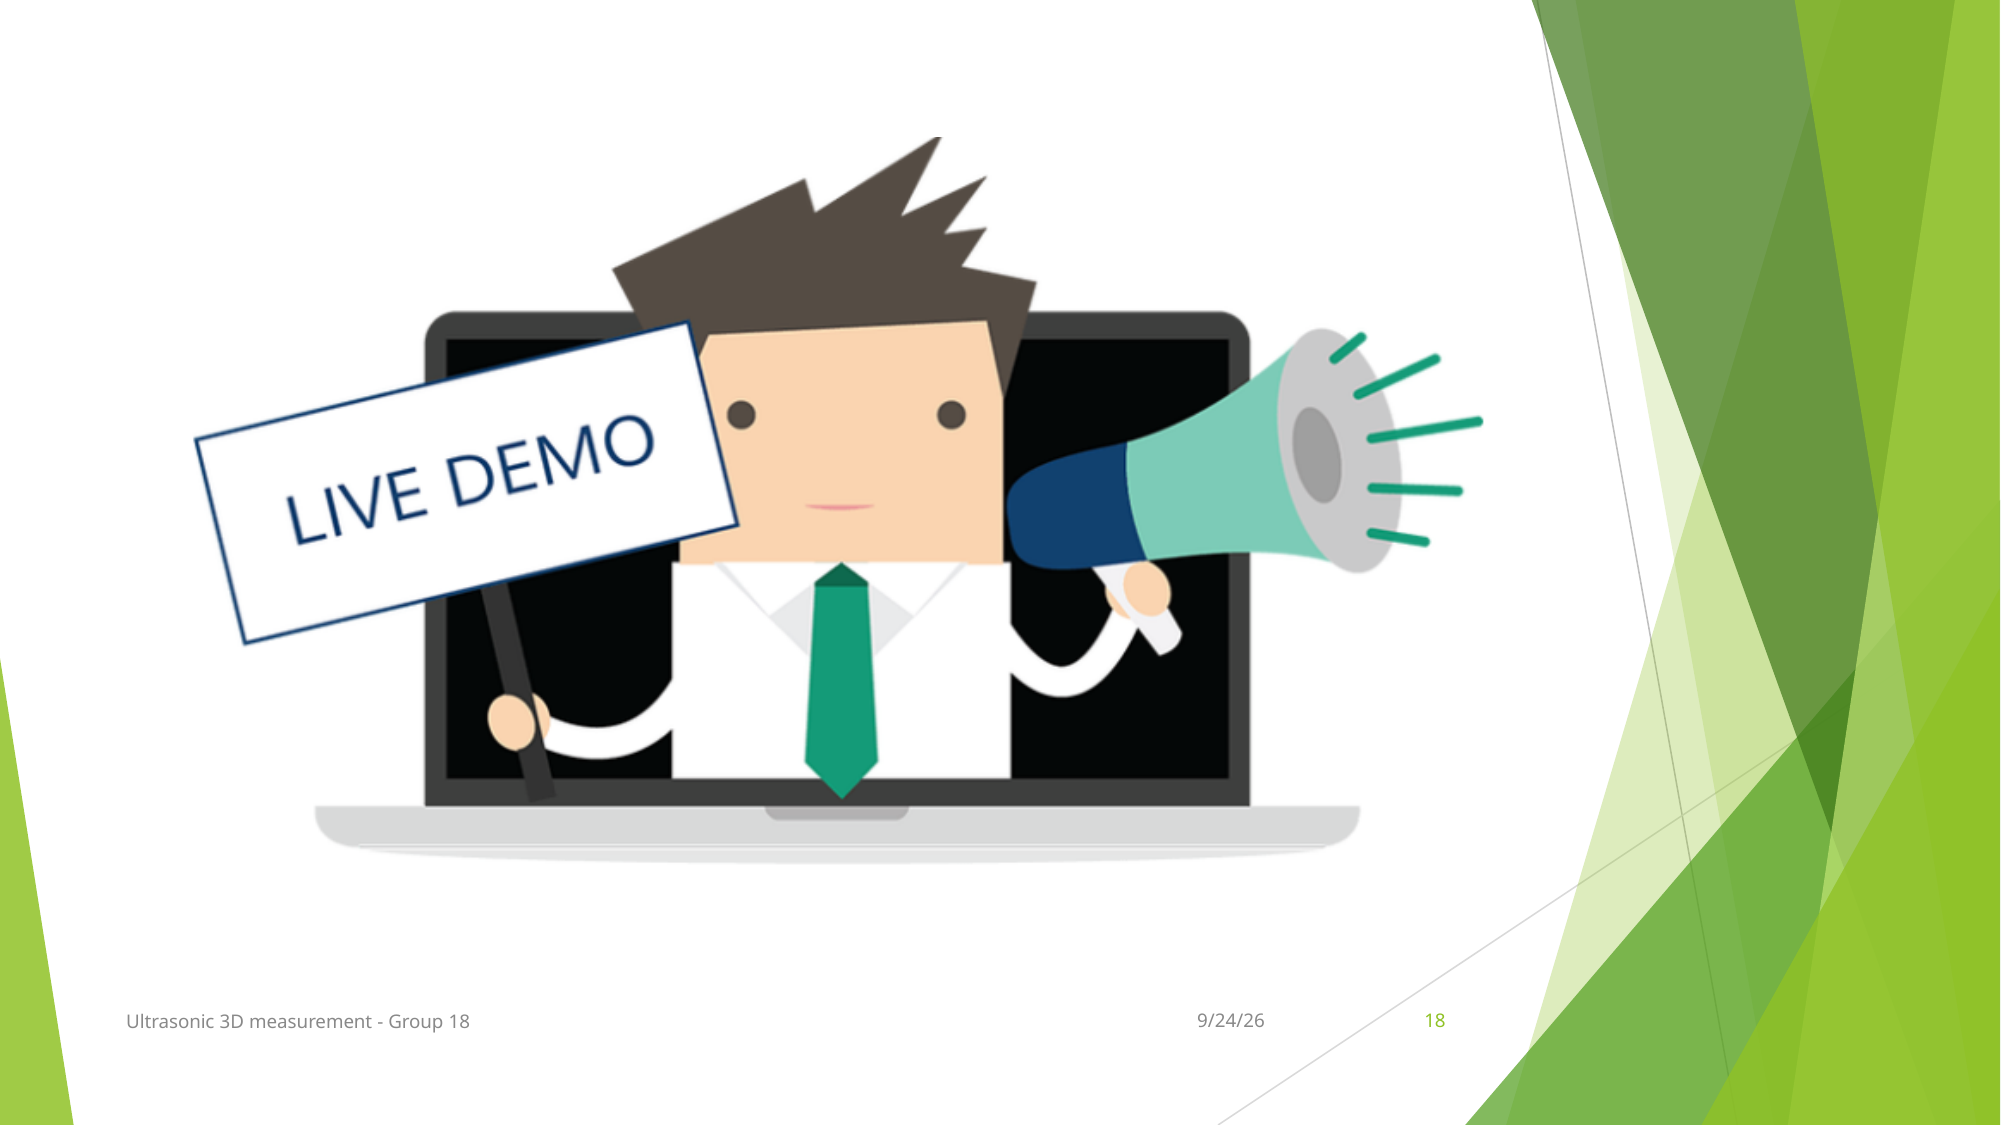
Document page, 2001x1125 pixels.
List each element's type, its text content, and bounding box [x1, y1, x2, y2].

text_box Ultrasonic 3D measurement - Group 18 [111, 991, 1145, 1051]
picture [161, 137, 1511, 894]
text_box 2/5/2019 [1181, 991, 1332, 1051]
text_box [1409, 991, 1522, 1051]
